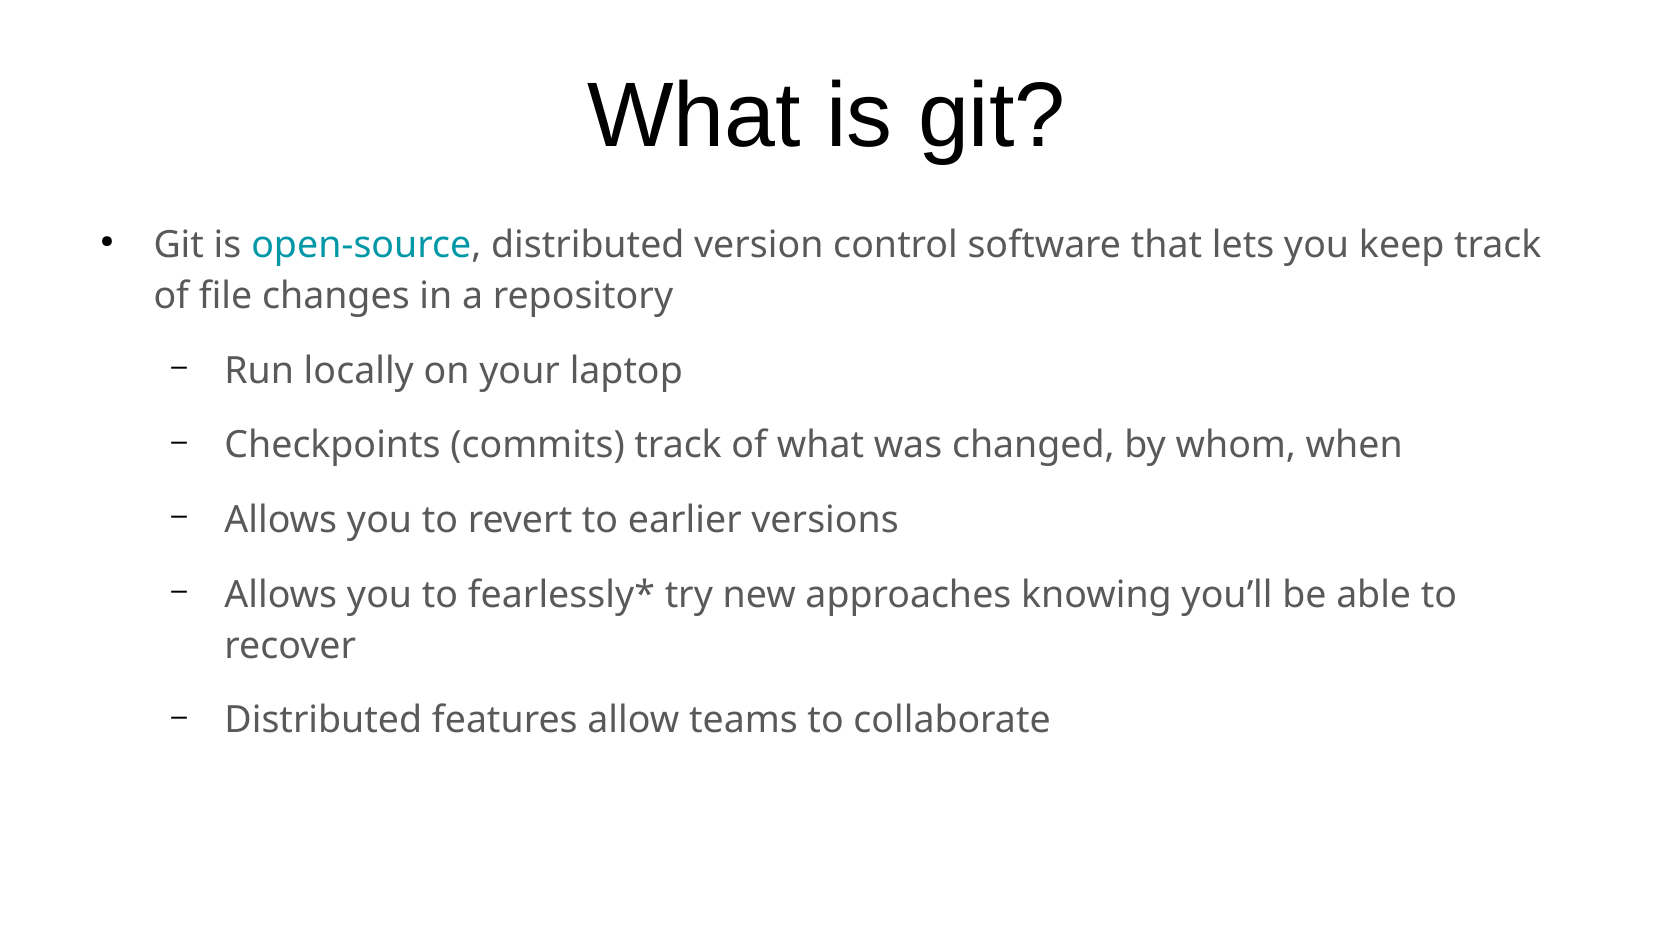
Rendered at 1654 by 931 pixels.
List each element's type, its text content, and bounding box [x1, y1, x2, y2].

title What is git? [82, 37, 1571, 193]
list Git is open-source, distributed version control software that lets you keep track of file changes in a repository Run locally on your laptop Checkpoints (commits) track of what was changed, by whom, when Allows you to revert to earlier versions Allows you to fearlessly* try new approaches knowing you’ll be able to recover Distributed features allow teams to collaborate [82, 217, 1571, 758]
